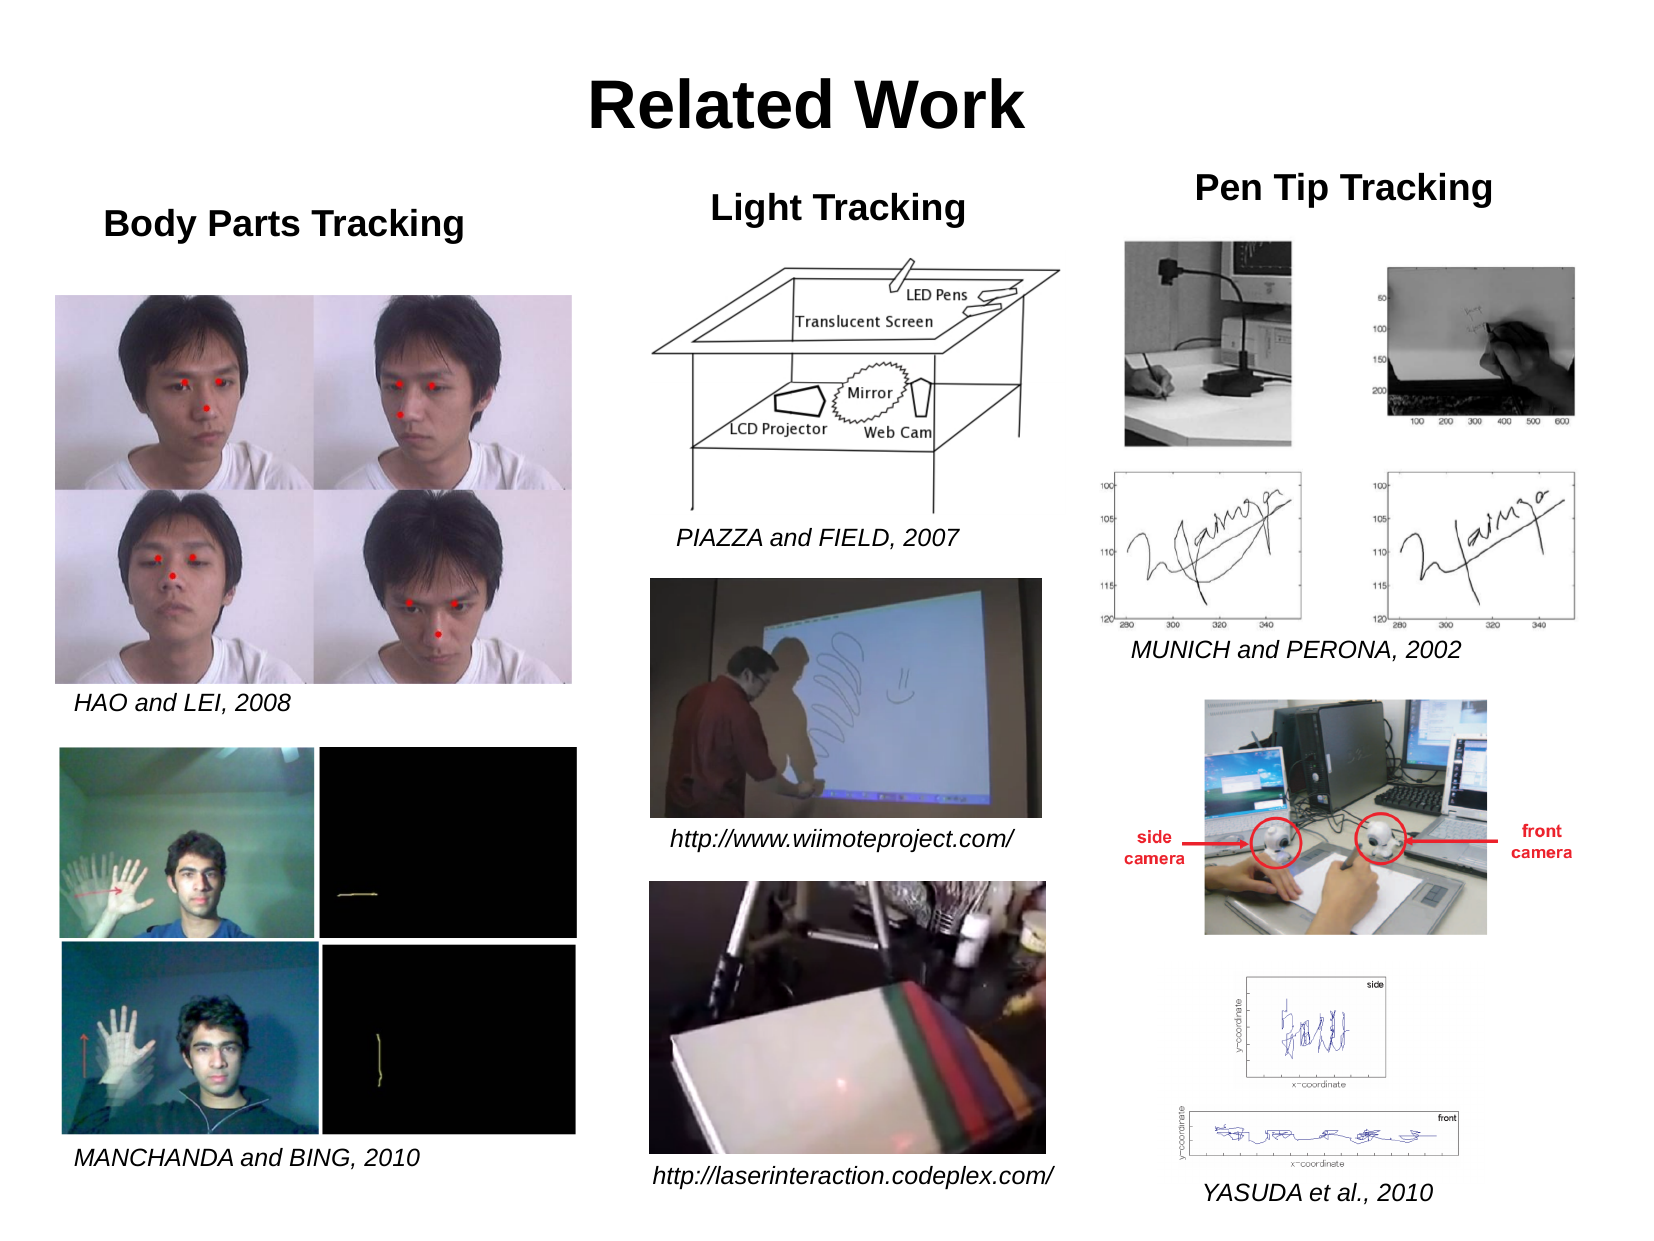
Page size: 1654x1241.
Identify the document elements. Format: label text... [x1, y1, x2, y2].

text_box MANCHANDA and BING, 2010 [59, 1136, 438, 1180]
picture [1157, 961, 1485, 1184]
text_box http://www.wiimoteproject.com/ [655, 817, 1052, 861]
text_box HAO and LEI, 2008 [59, 681, 319, 725]
text_box YASUDA et al., 2010 [1187, 1171, 1477, 1215]
text_box Light Tracking [685, 179, 1016, 237]
picture [650, 578, 1042, 818]
text_box http://laserinteraction.codeplex.com/ [637, 1154, 1081, 1198]
picture [55, 295, 572, 684]
picture [649, 250, 1066, 515]
text_box PIAZZA and FIELD, 2007 [661, 516, 981, 560]
text_box Pen Tip Tracking [1169, 159, 1536, 217]
text_box Body Parts Tracking [88, 194, 550, 252]
text_box Related Work [572, 59, 1063, 151]
text_box MUNICH and PERONA, 2002 [1116, 628, 1489, 672]
picture [59, 747, 579, 1137]
picture [1098, 683, 1619, 950]
picture [1081, 224, 1619, 667]
picture [649, 881, 1046, 1154]
